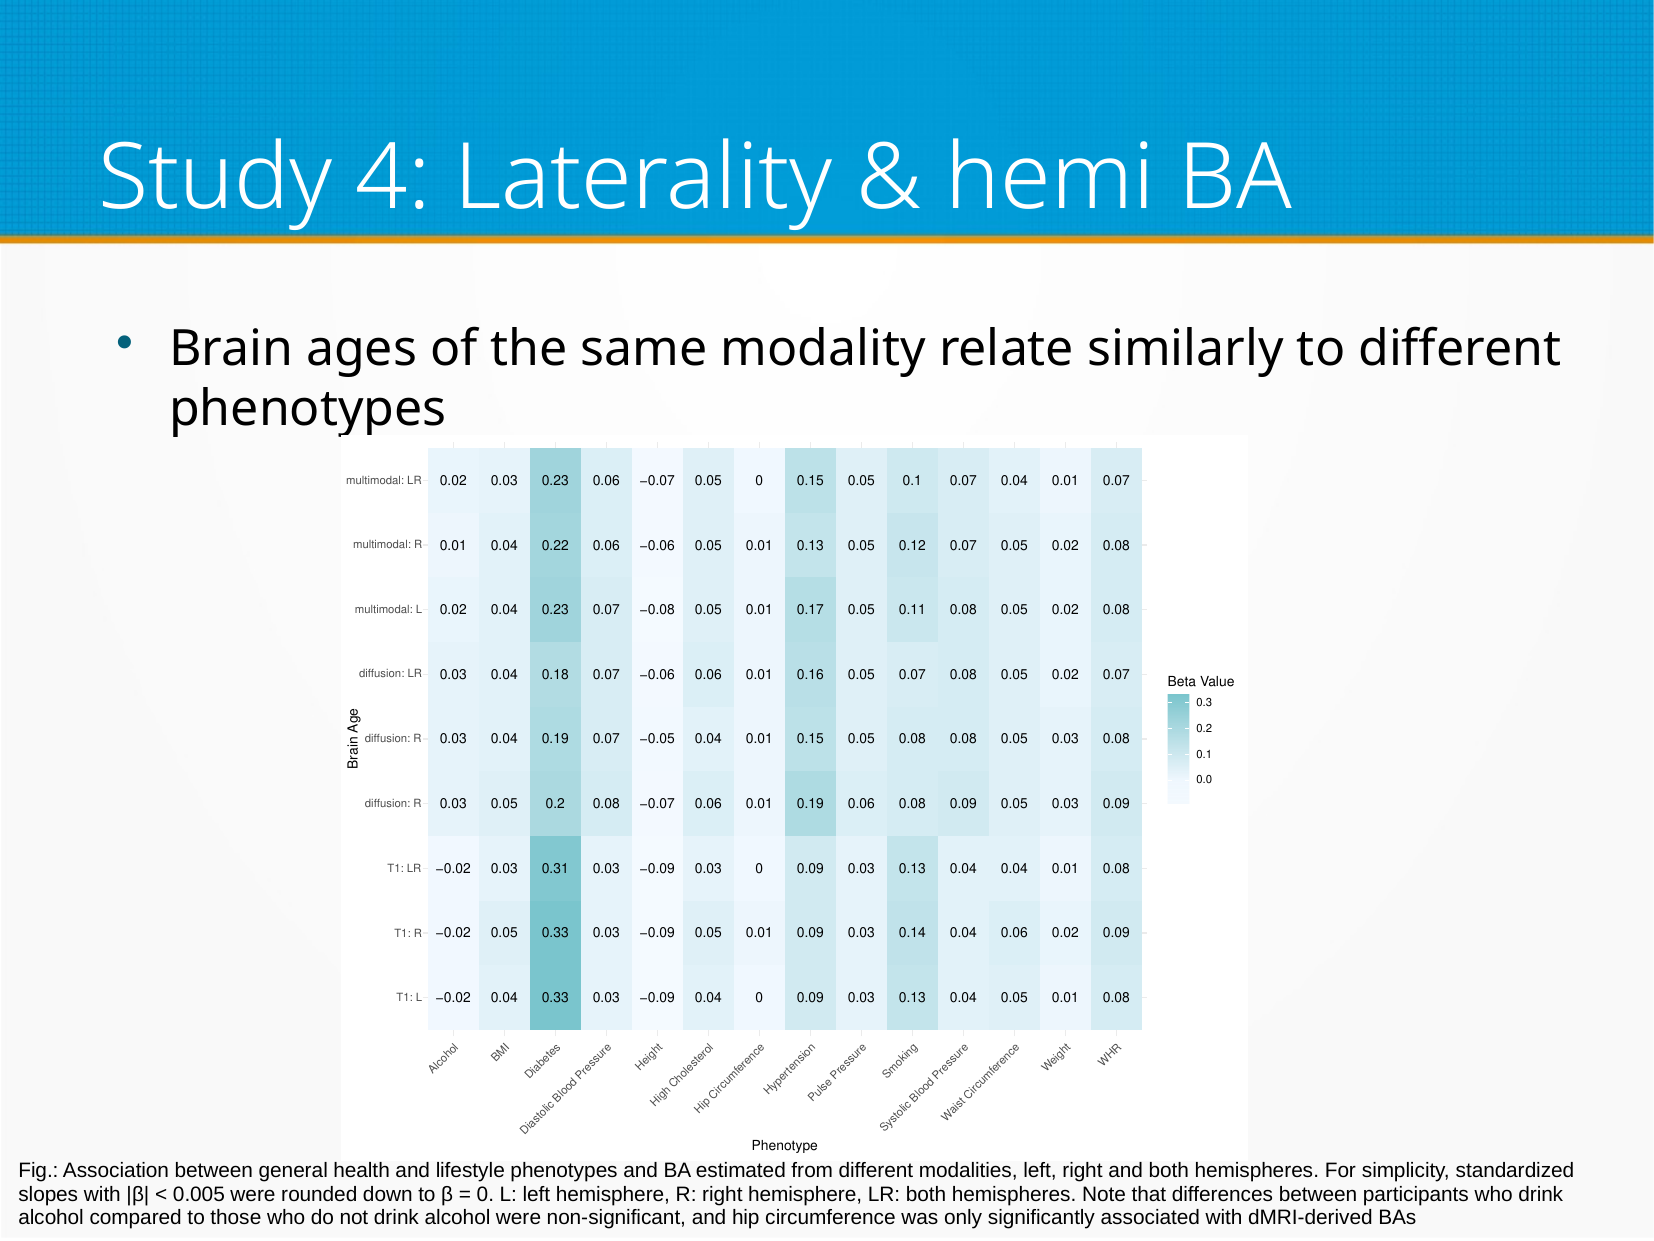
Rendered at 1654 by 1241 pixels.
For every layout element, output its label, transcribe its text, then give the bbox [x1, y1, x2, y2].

picture [0, 233, 1654, 1241]
picture [340, 434, 1249, 1151]
title Study 4: Laterality & hemi BA [98, 19, 1654, 227]
list Brain ages of the same modality relate similarly to different phenotypes [98, 315, 1595, 1151]
text_box Fig.: Association between general health and lifestyle phenotypes and BA estimated from different modalities, left, right and both hemispheres. For simplicity, standardized slopes with |β| < 0.005 were rounded down to β = 0. L: left hemisphere, R: right hemisphere, LR: both hemispheres. Note that differences between participants who drink alcohol compared to those who do not drink alcohol were non-significant, and hip circumference was only significantly associated with dMRI-derived BAs [3, 1151, 1654, 1241]
